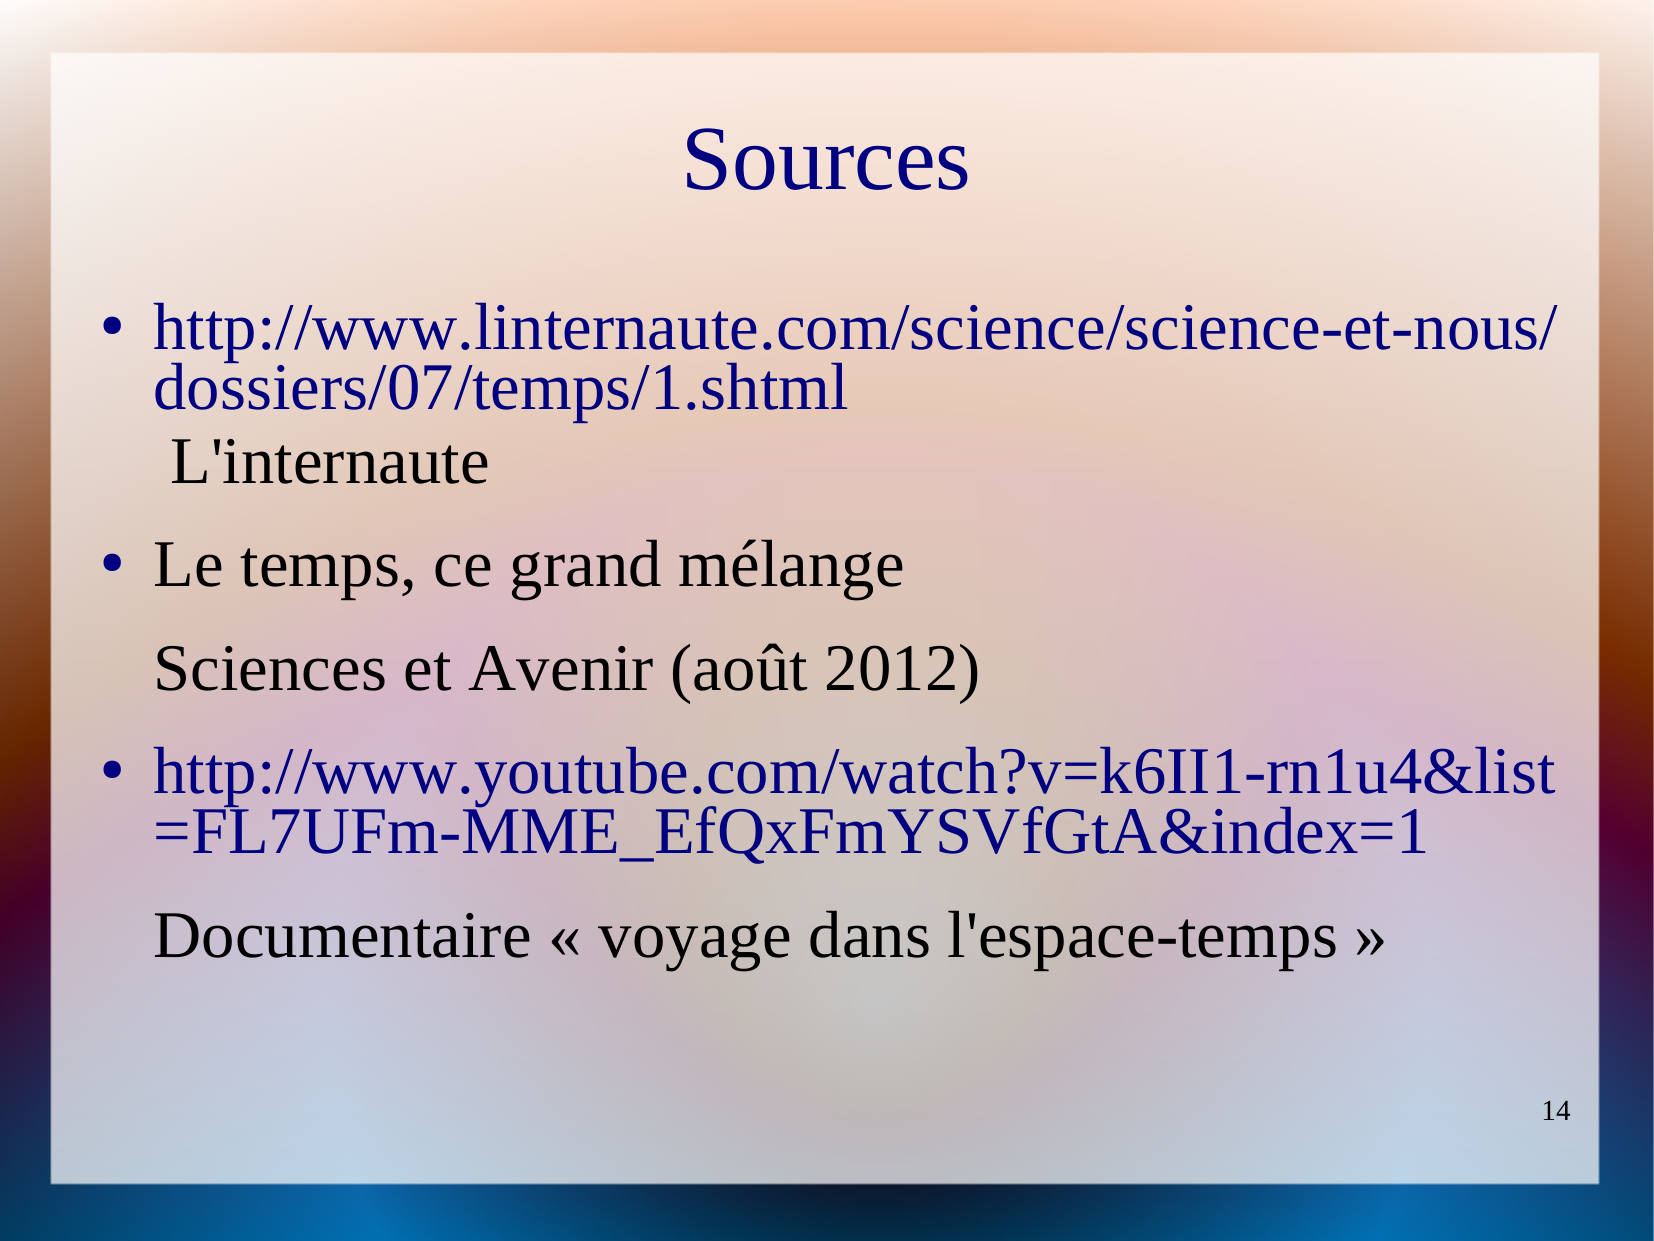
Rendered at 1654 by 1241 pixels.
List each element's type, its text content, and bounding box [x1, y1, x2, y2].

picture [0, 0, 1654, 1241]
title Sources [82, 55, 1571, 263]
list http://www.linternaute.com/science/science-et-nous/dossiers/07/temps/1.shtml L'internaute Le temps, ce grand mélange Sciences et Avenir (août 2012) http://www.youtube.com/watch?v=k6II1-rn1u4&list=FL7UFm-MME_EfQxFmYSVfGtA&index=1 Documentaire « voyage dans l'espace-temps » [82, 290, 1571, 1010]
